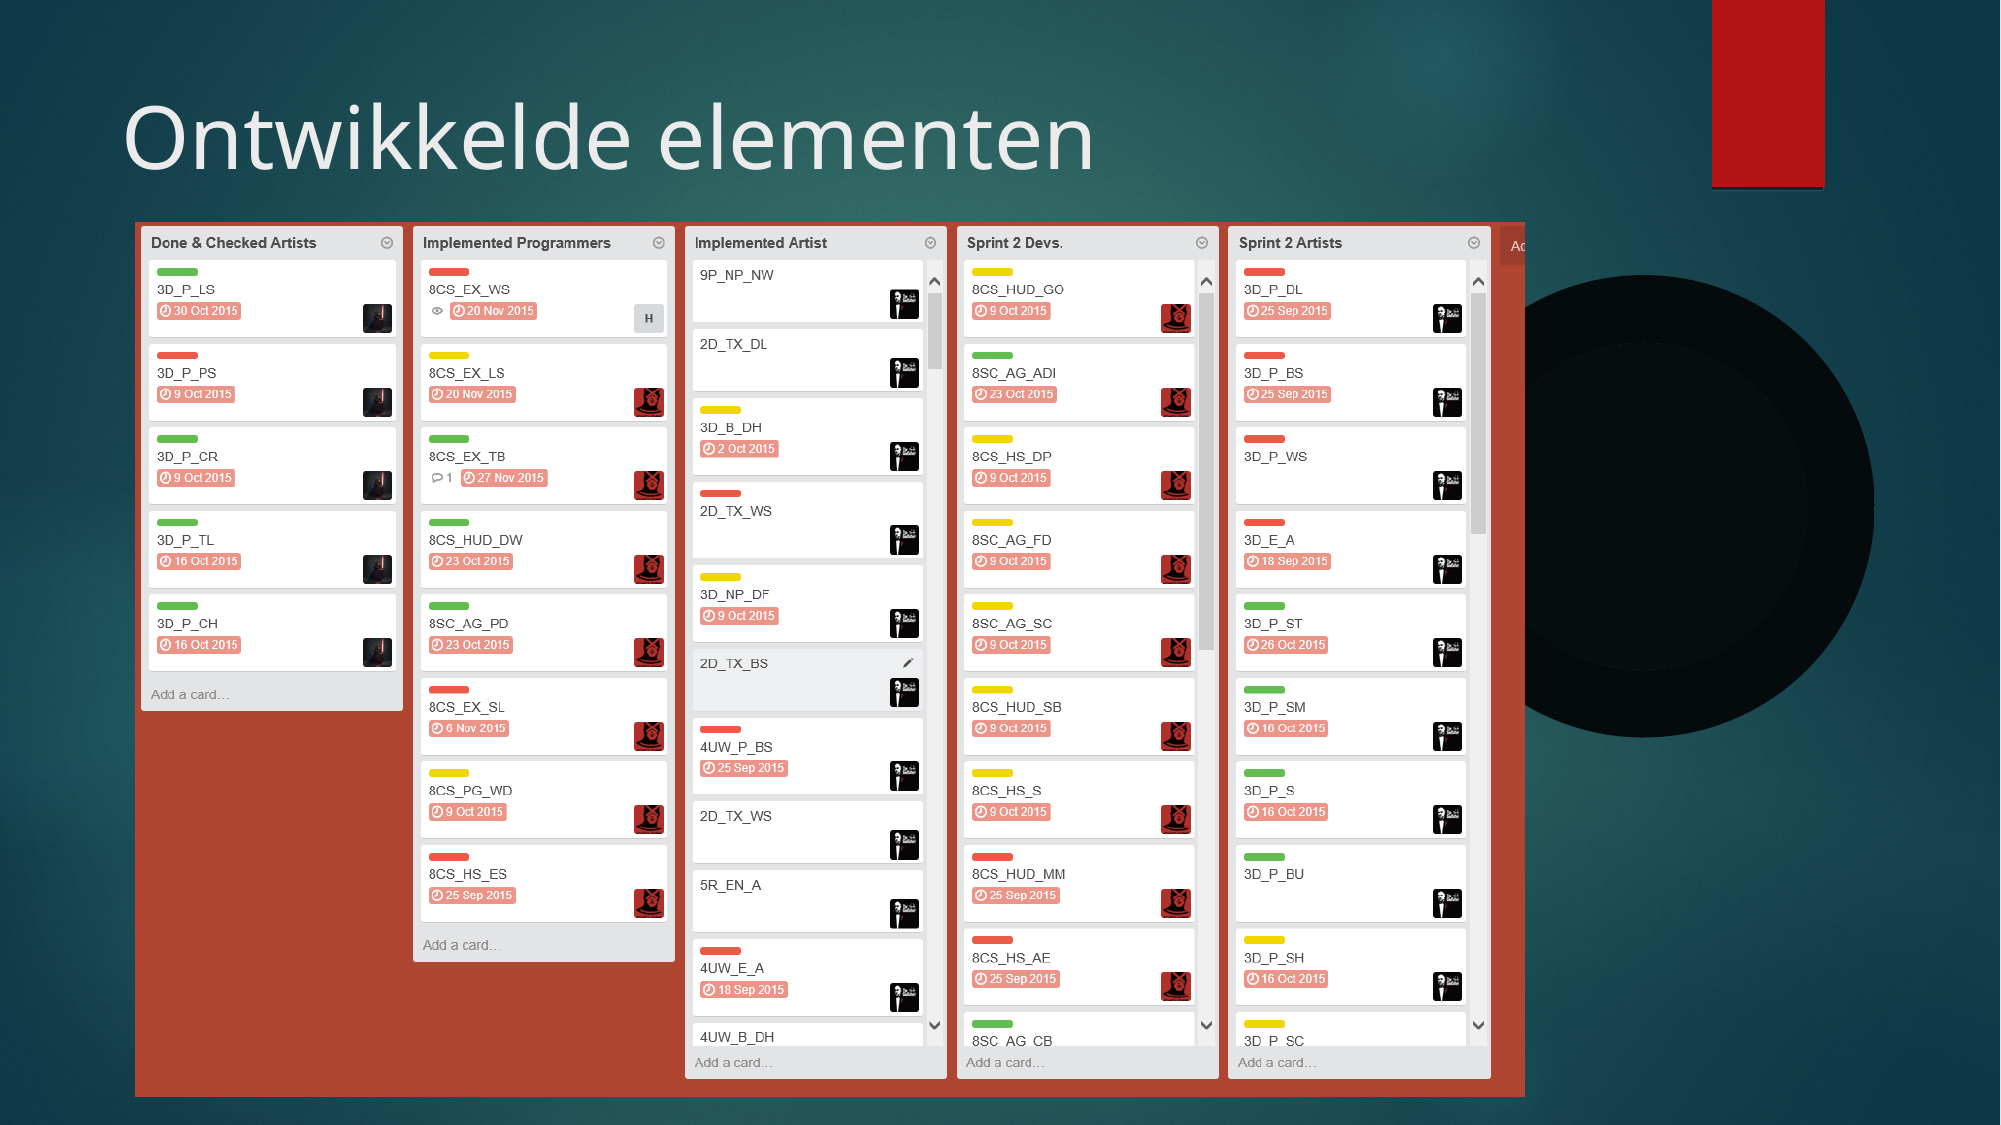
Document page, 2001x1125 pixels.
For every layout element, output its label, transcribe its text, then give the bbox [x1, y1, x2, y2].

title Ontwikkelde elementen [106, 74, 1649, 305]
picture [135, 222, 1525, 1097]
